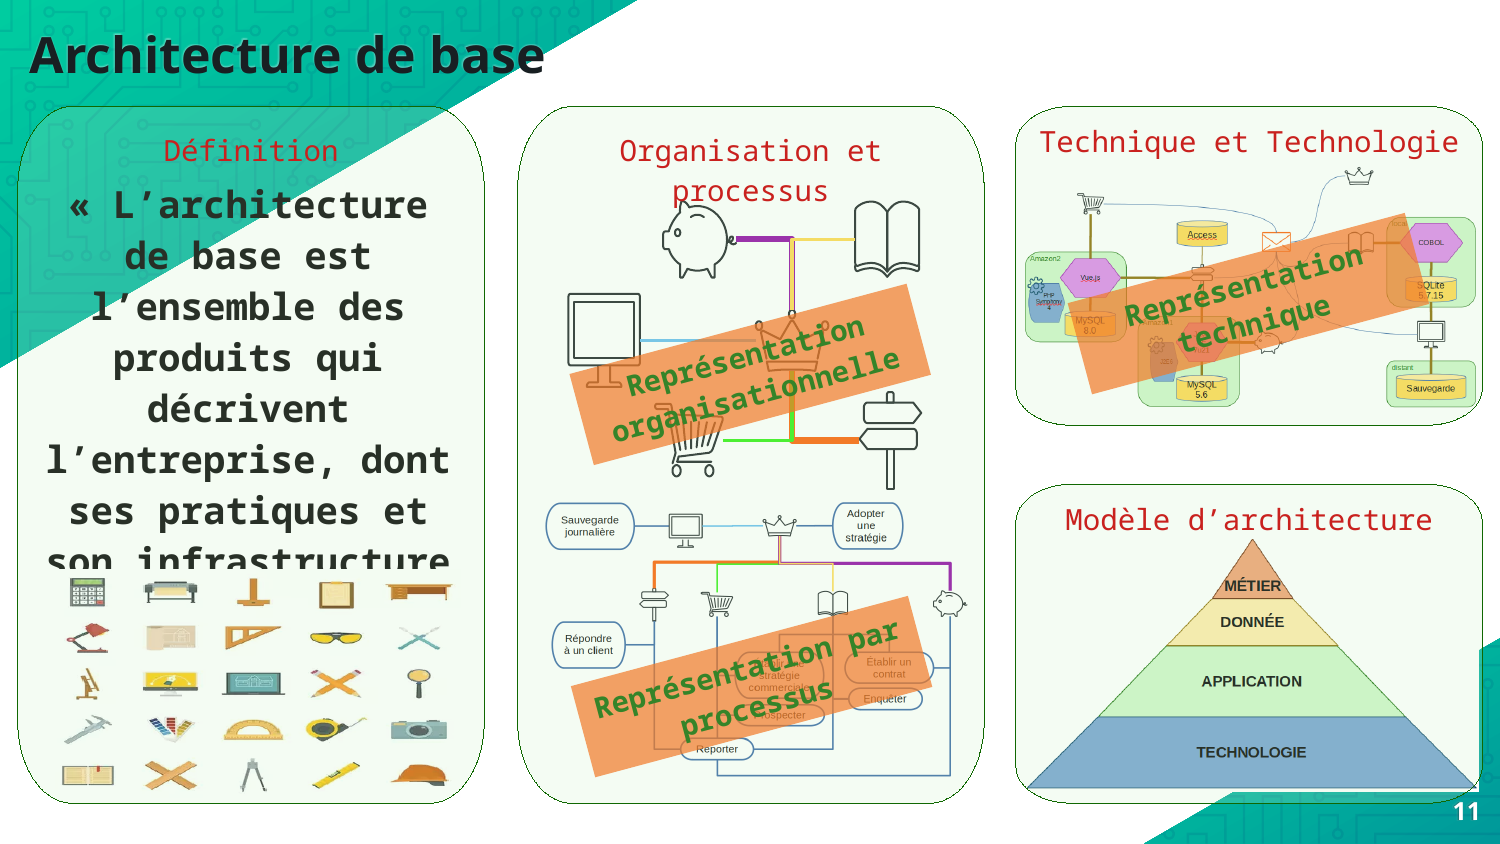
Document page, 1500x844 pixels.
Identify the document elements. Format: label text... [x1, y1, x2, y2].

text_box Définition [17, 123, 485, 290]
text_box [42, 106, 463, 123]
text_box [1037, 106, 1461, 114]
text_box [1015, 569, 1483, 804]
text_box [1037, 484, 1461, 492]
text_box [539, 106, 963, 123]
title Architecture de base [29, 30, 1249, 89]
picture [1023, 786, 1030, 792]
text_box [517, 290, 985, 804]
text_box Modèle d’architecture [1015, 492, 1483, 569]
text_box [17, 290, 485, 804]
slide_number <numéro> [1391, 779, 1482, 844]
text_box Organisation et processus [517, 123, 985, 290]
picture [451, 790, 461, 798]
text_box Technique et Technologie [1015, 114, 1483, 191]
picture [1473, 399, 1481, 410]
text_box [1015, 191, 1483, 426]
